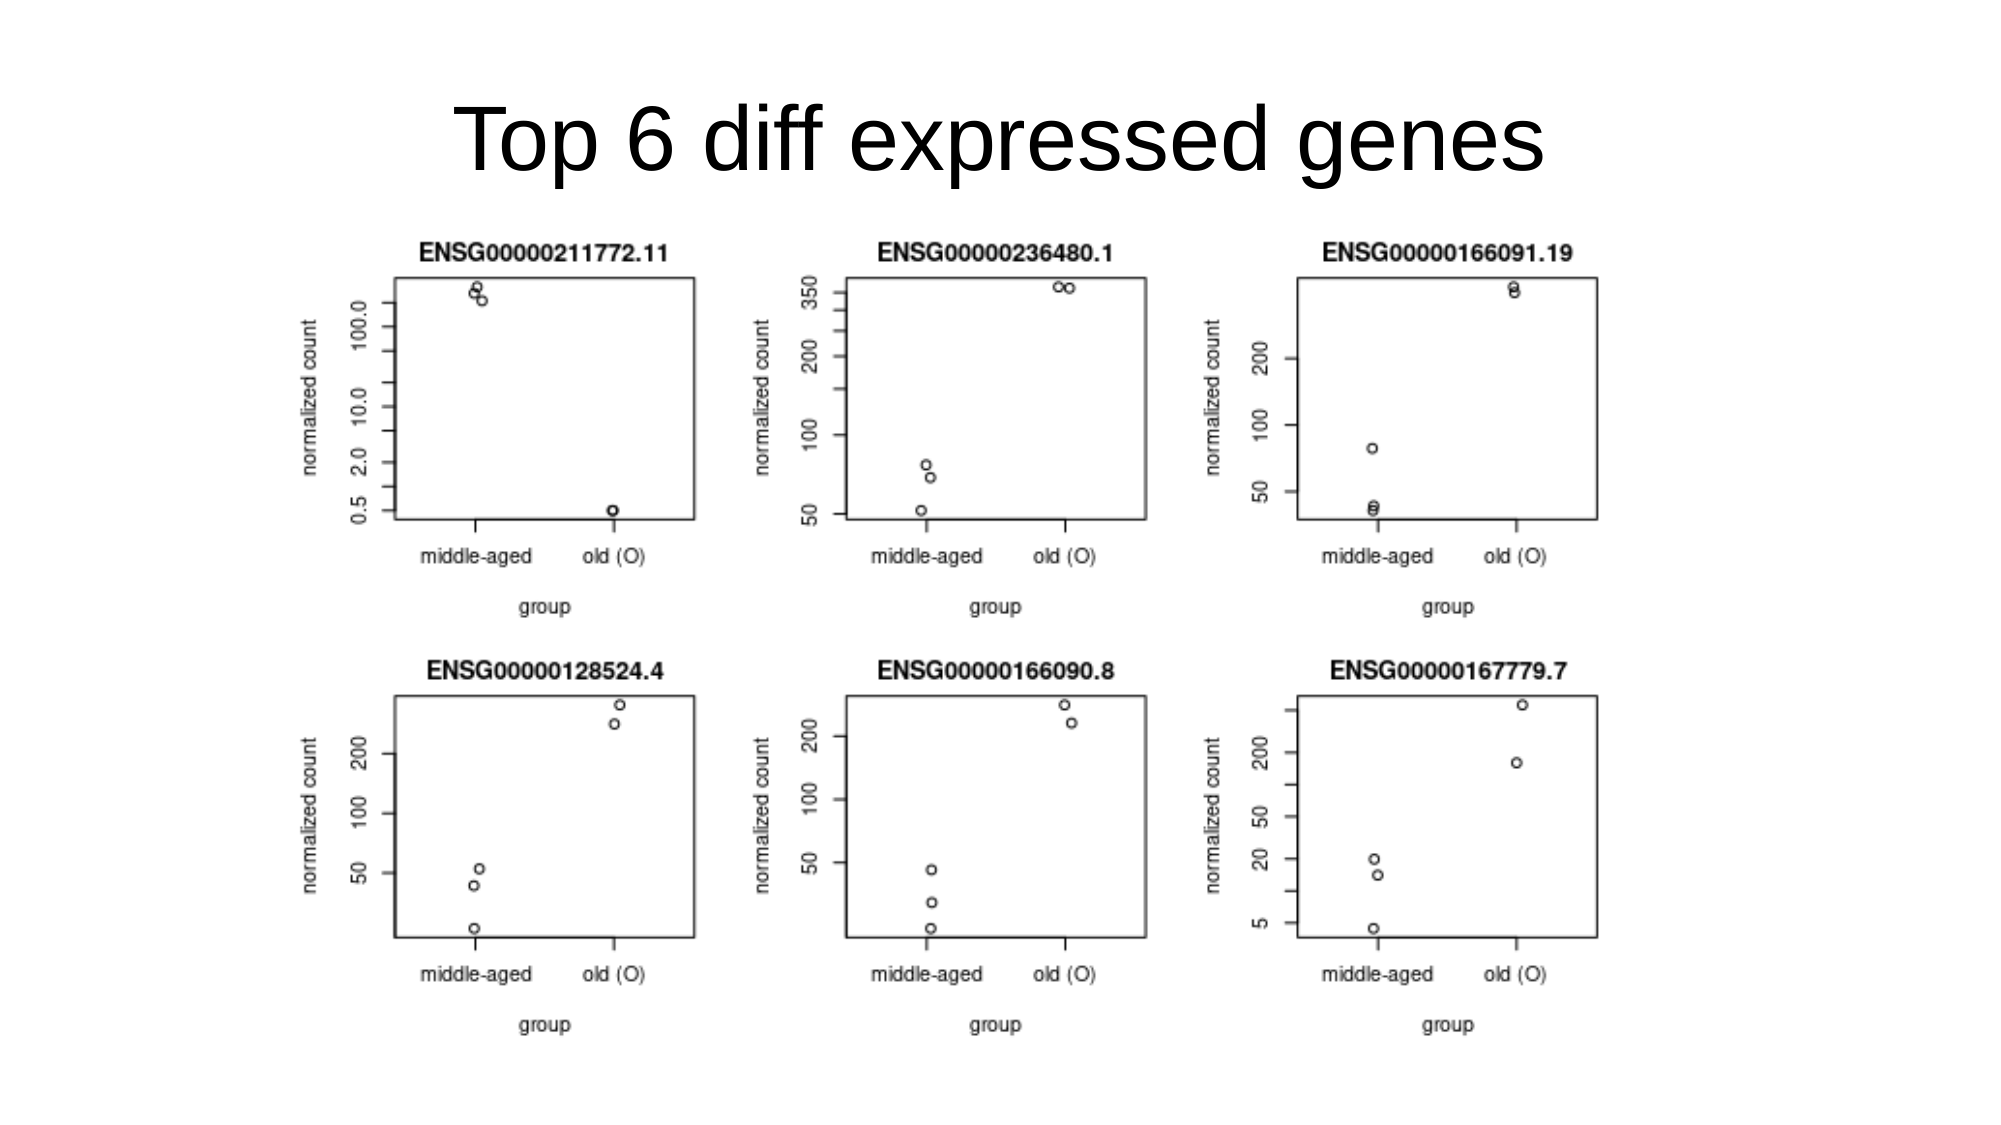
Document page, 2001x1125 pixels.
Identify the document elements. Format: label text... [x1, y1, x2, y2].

picture [295, 227, 1649, 1063]
title Top 6 diff expressed genes [99, 44, 1901, 233]
